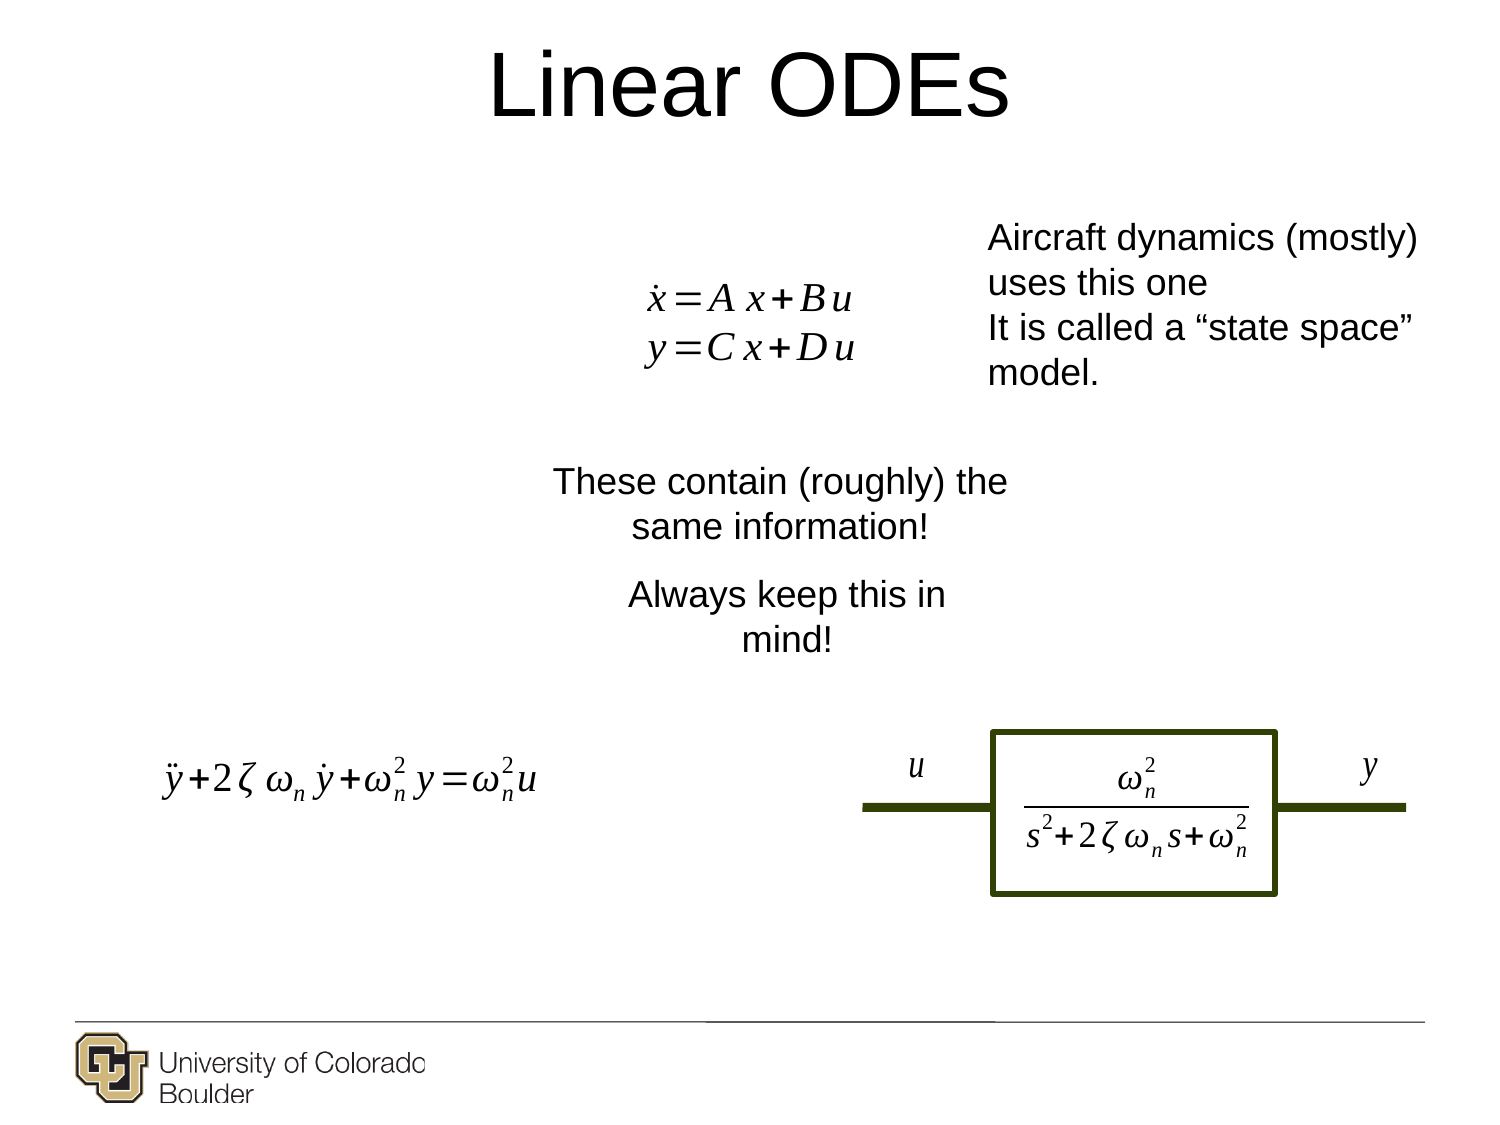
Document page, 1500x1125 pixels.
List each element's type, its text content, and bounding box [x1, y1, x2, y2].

title Linear ODEs [75, 26, 1425, 134]
chart [150, 750, 549, 808]
chart [900, 741, 933, 788]
chart [1350, 741, 1388, 788]
text_box Always keep this in mind! [562, 562, 1013, 620]
text_box Aircraft dynamics (mostly) uses this one It is called a “state space” model. [972, 205, 1461, 450]
chart [1012, 751, 1259, 862]
chart [631, 275, 867, 369]
text_box These contain (roughly) the same information! [511, 450, 1050, 600]
